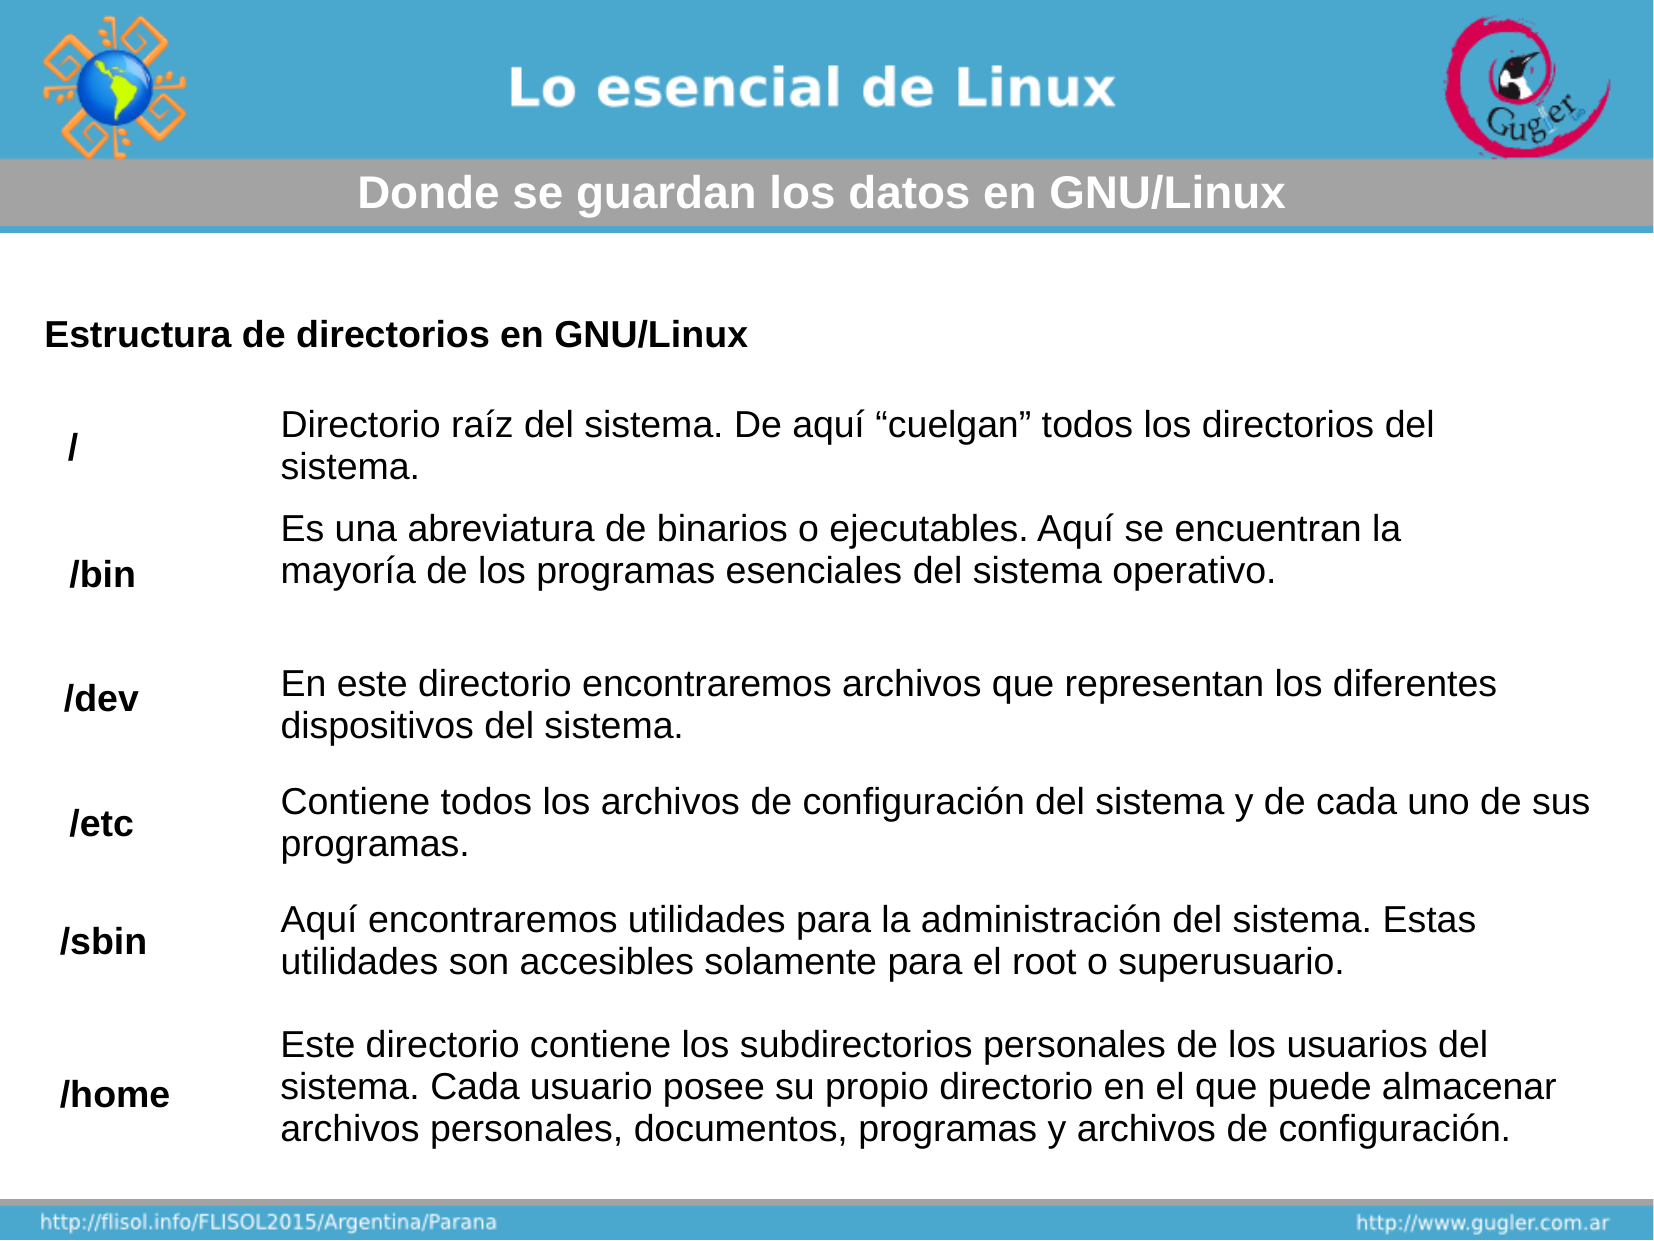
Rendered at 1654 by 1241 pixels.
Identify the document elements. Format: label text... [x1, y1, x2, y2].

text_box Directorio raíz del sistema. De aquí “cuelgan” todos los directorios del sistema. [265, 395, 1595, 495]
text_box Donde se guardan los datos en GNU/Linux [342, 159, 1341, 226]
text_box Contiene todos los archivos de configuración del sistema y de cada uno de sus programas. [265, 772, 1651, 875]
text_box Aquí encontraremos utilidades para la administración del sistema. Estas utilidades son accesibles solamente para el root o superusuario. [265, 890, 1644, 993]
text_box Es una abreviatura de binarios o ejecutables. Aquí se encuentran la mayoría de los programas esenciales del sistema operativo. [265, 500, 1506, 603]
picture [0, 0, 1654, 233]
text_box Estructura de directorios en GNU/Linux [29, 306, 1625, 363]
text_box /dev [49, 670, 237, 729]
text_box / [53, 419, 219, 477]
text_box En este directorio encontraremos archivos que representan los diferentes dispositivos del sistema. [265, 654, 1553, 757]
text_box Este directorio contiene los subdirectorios personales de los usuarios del sistema. Cada usuario posee su propio directorio en el que puede almacenar archivos personales, documentos, programas y archivos de configuración. [265, 1015, 1625, 1158]
text_box /home [45, 1066, 237, 1124]
text_box /sbin [45, 912, 237, 970]
text_box /etc [54, 794, 243, 853]
text_box /bin [54, 546, 237, 605]
picture [0, 1199, 1654, 1240]
